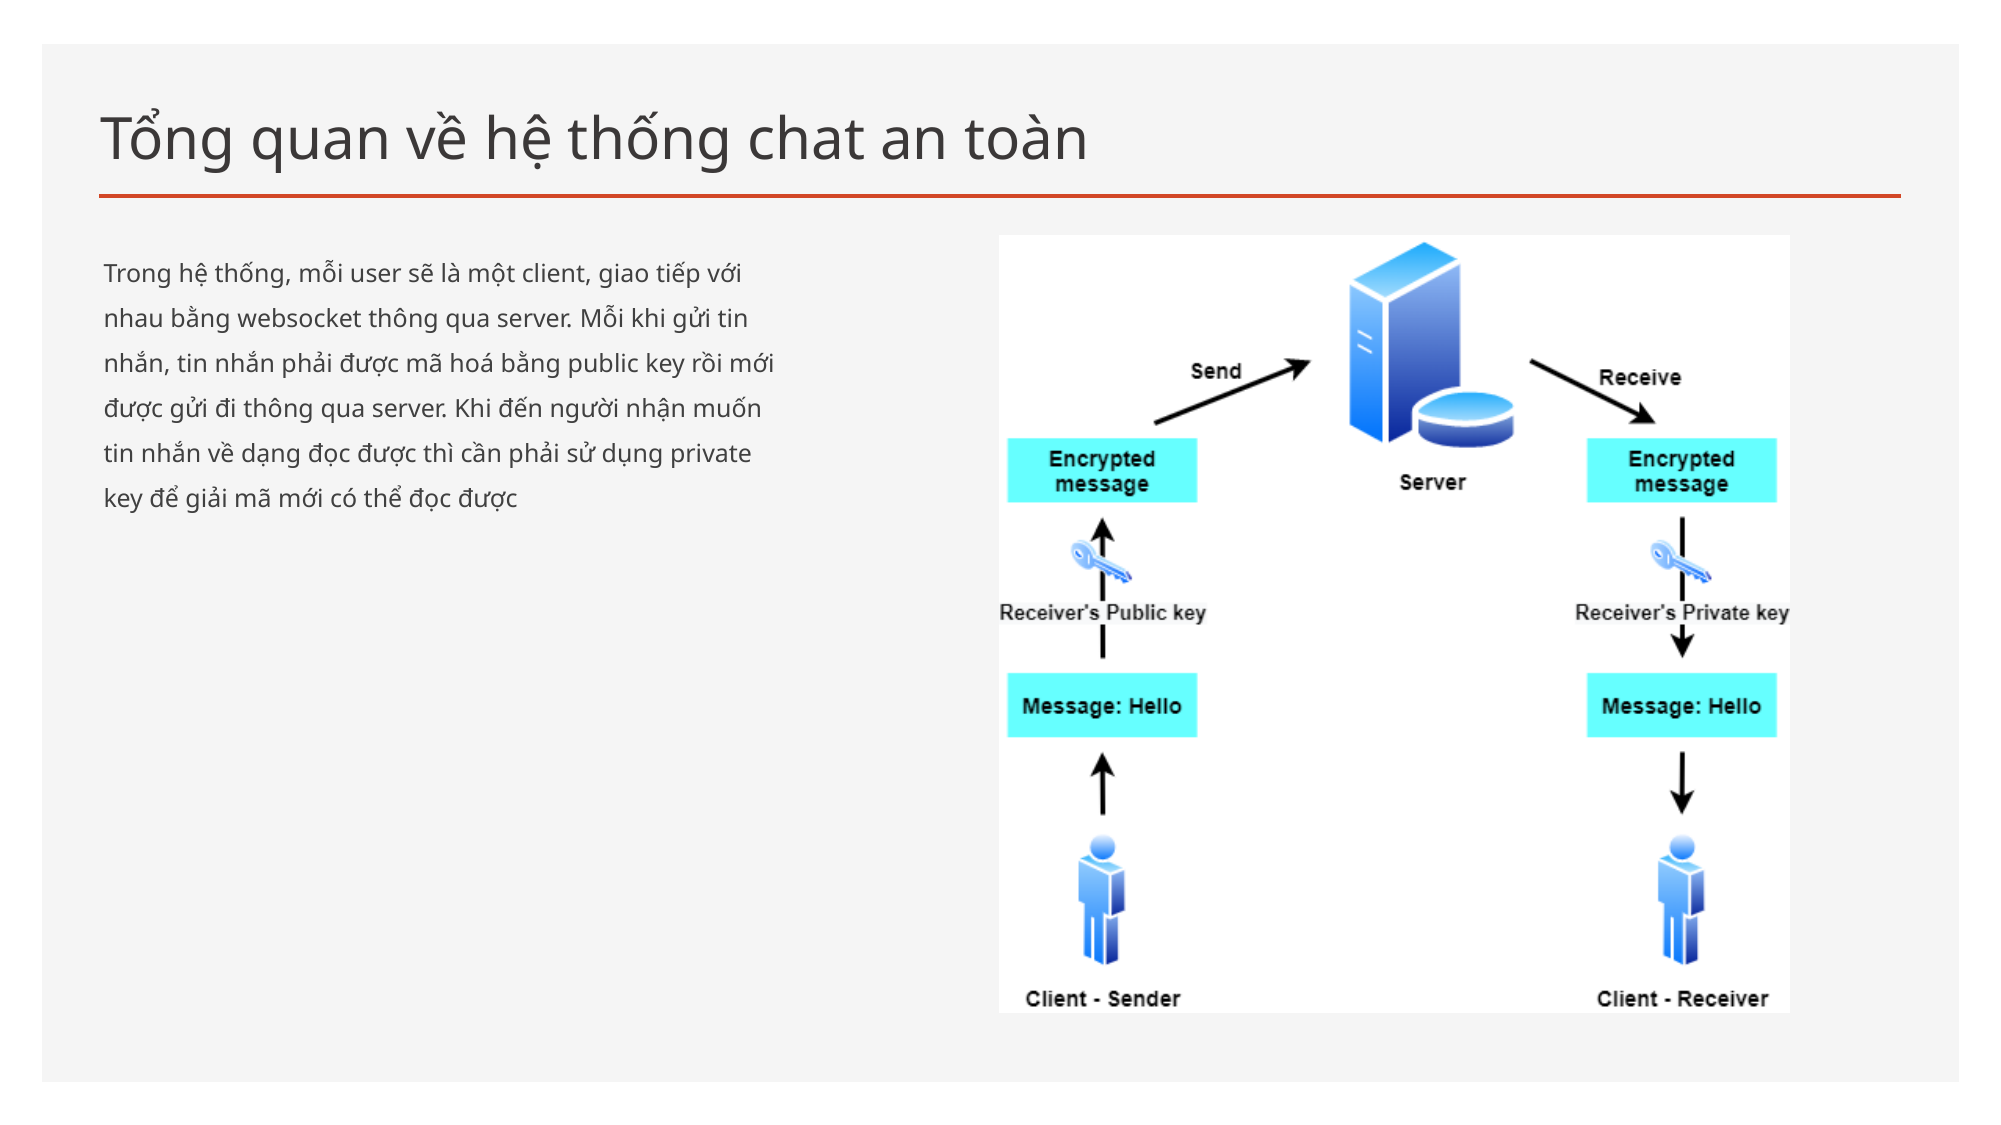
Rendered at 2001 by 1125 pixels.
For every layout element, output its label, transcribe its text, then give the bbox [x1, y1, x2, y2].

picture [999, 235, 1790, 1013]
title Tổng quan về hệ thống chat an toàn [85, 73, 1214, 179]
list Trong hệ thống, mỗi user sẽ là một client, giao tiếp với nhau bằng websocket thông qua server. Mỗi khi gửi tin nhắn, tin nhắn phải được mã hoá bằng public key rồi mới được gửi đi thông qua server. Khi đến người nhận muốn tin nhắn về dạng đọc được thì cần phải sử dụng private key để giải mã mới có thể đọc được [88, 235, 814, 889]
